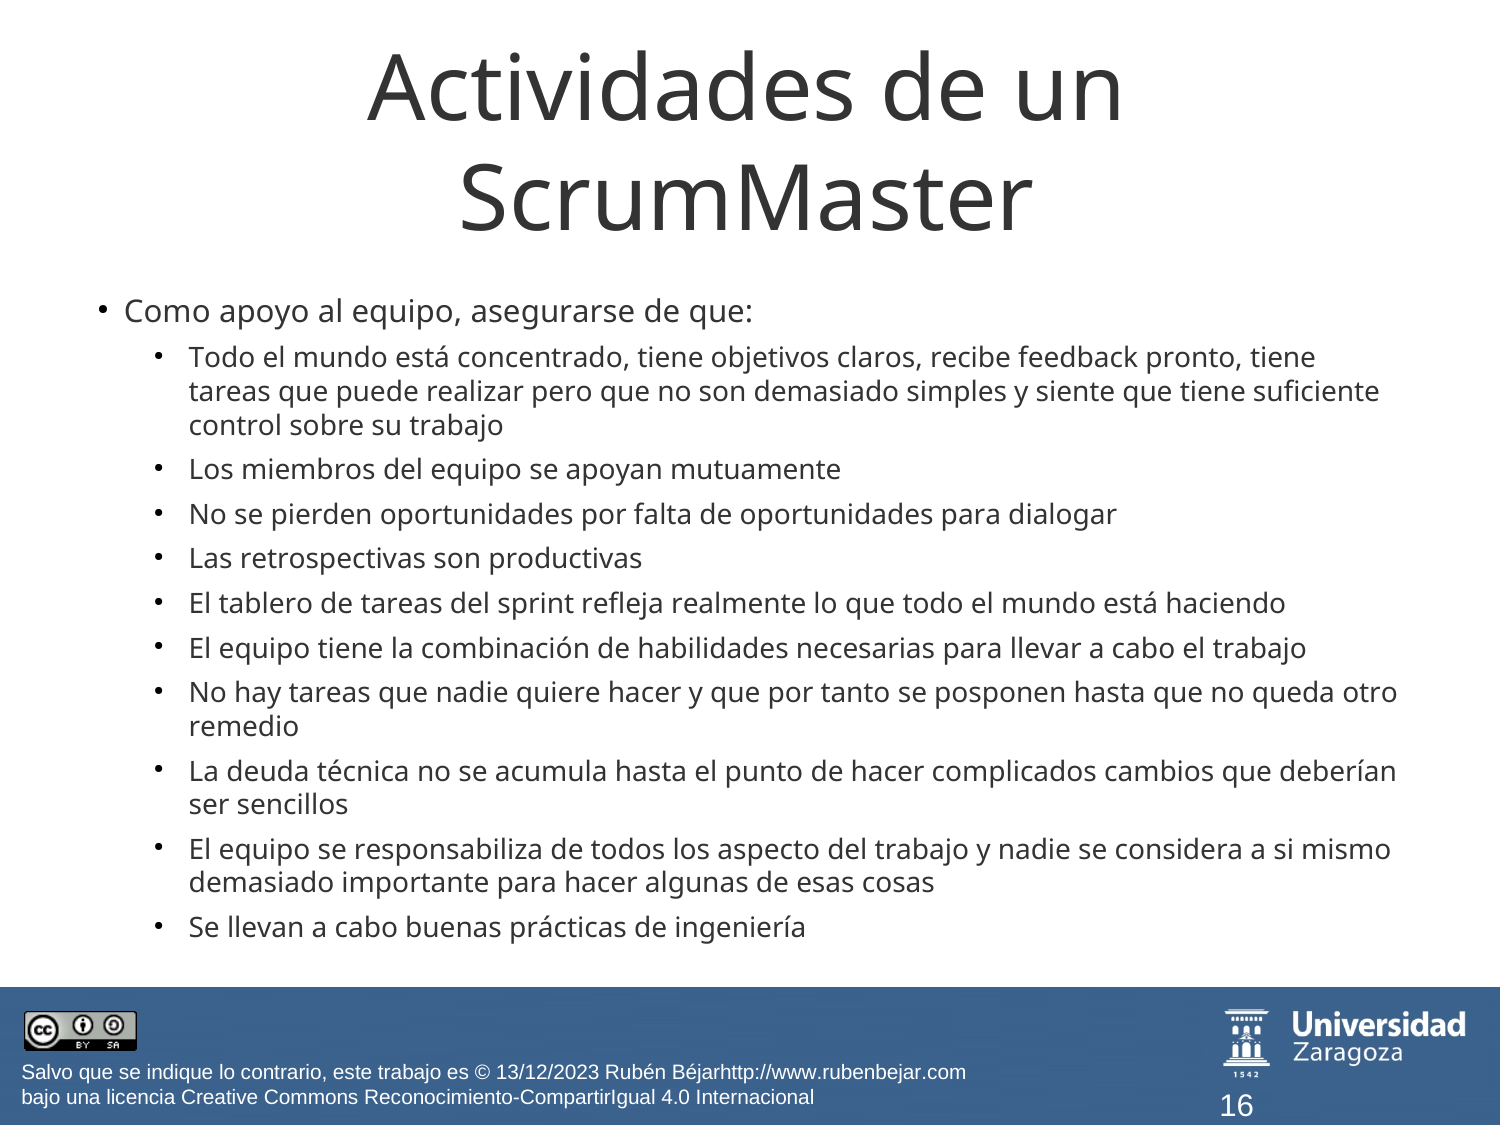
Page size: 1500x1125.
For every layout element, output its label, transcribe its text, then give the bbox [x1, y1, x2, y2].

picture [0, 987, 1500, 1125]
list Como apoyo al equipo, asegurarse de que: Todo el mundo está concentrado, tiene objetivos claros, recibe feedback pronto, tiene tareas que puede realizar pero que no son demasiado simples y siente que tiene suficiente control sobre su trabajo Los miembros del equipo se apoyan mutuamente No se pierden oportunidades por falta de oportunidades para dialogar Las retrospectivas son productivas El tablero de tareas del sprint refleja realmente lo que todo el mundo está haciendo El equipo tiene la combinación de habilidades necesarias para llevar a cabo el trabajo No hay tareas que nadie quiere hacer y que por tanto se posponen hasta que no queda otro remedio La deuda técnica no se acumula hasta el punto de hacer complicados cambios que deberían ser sencillos El equipo se responsabiliza de todos los aspecto del trabajo y nadie se considera a si mismo demasiado importante para hacer algunas de esas cosas Se llevan a cabo buenas prácticas de ingeniería [82, 283, 1418, 957]
title Actividades de un ScrumMaster [74, 21, 1420, 257]
